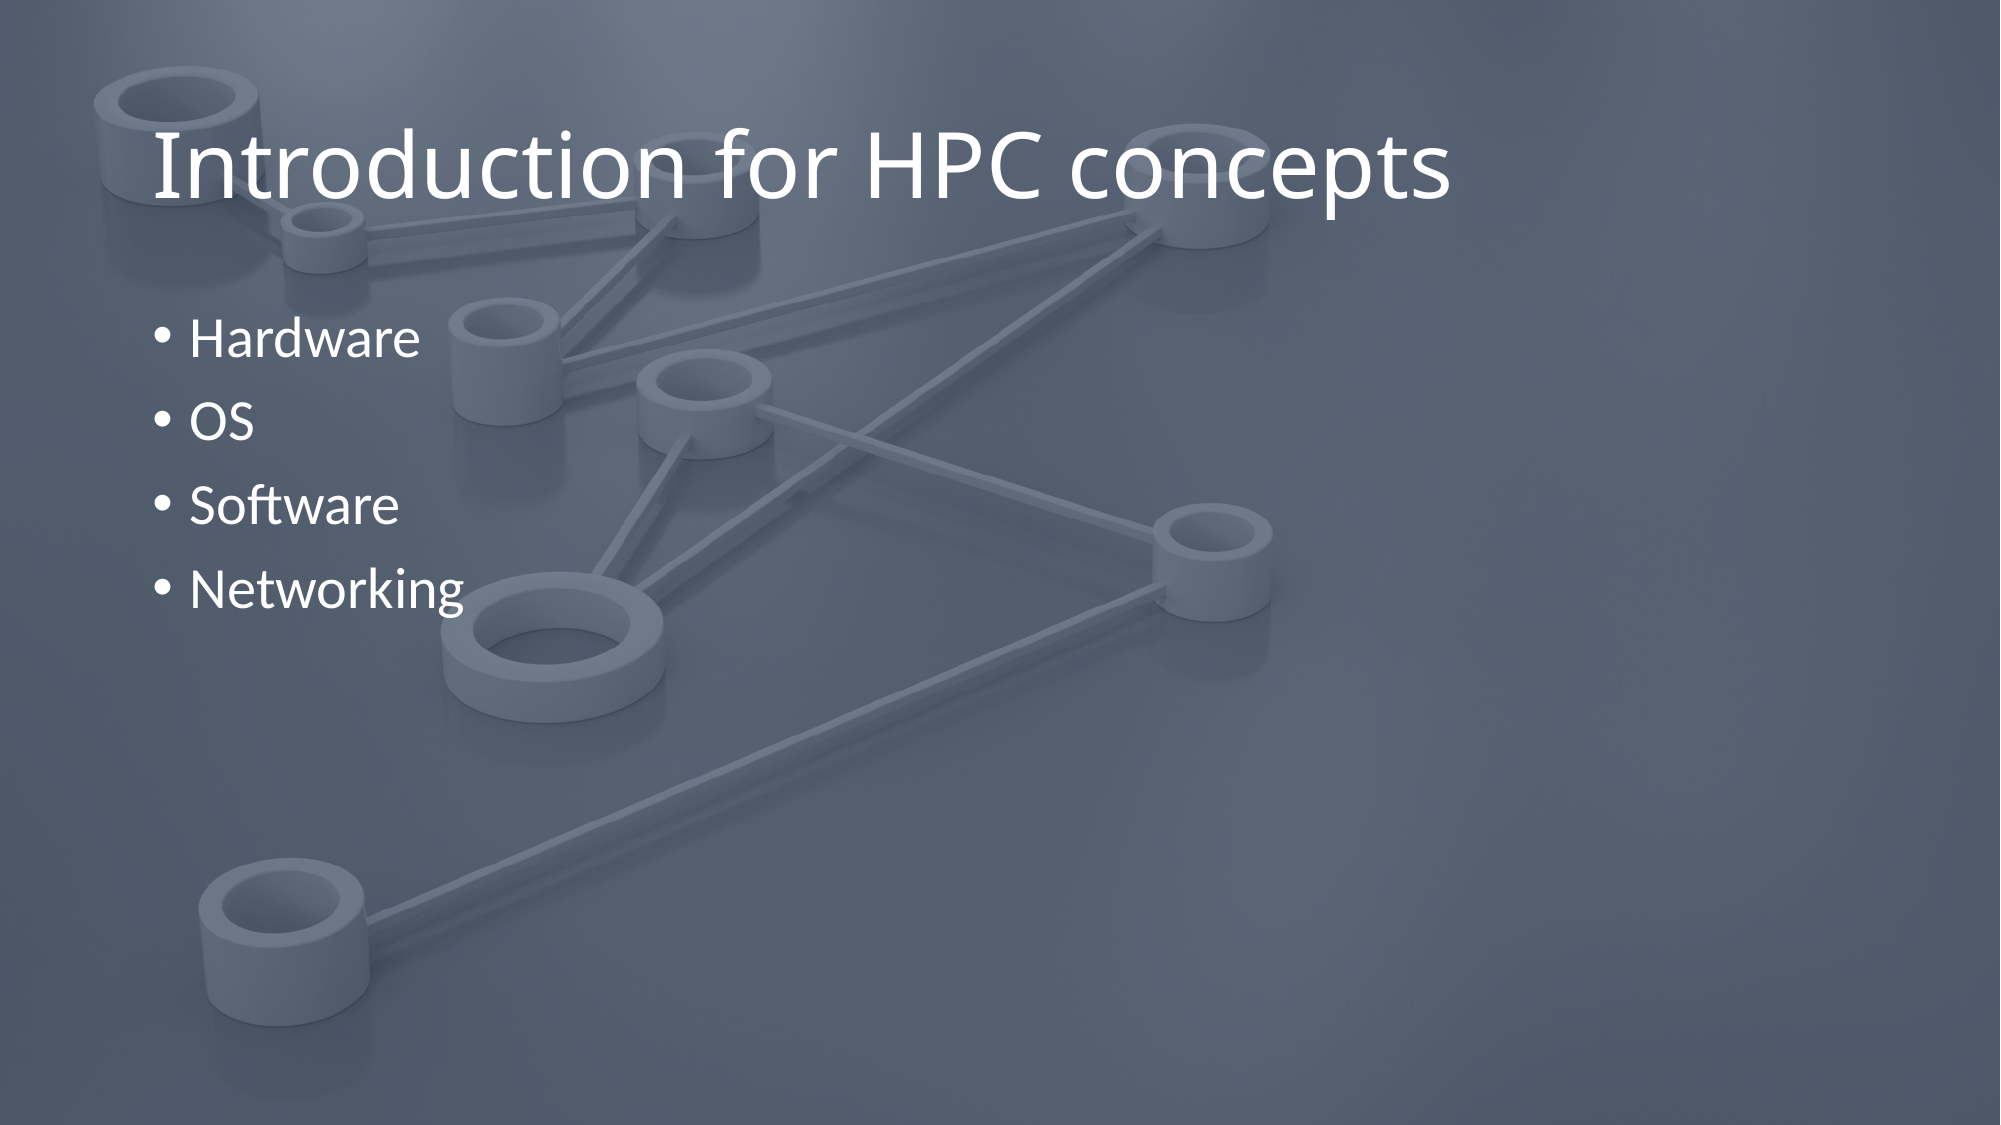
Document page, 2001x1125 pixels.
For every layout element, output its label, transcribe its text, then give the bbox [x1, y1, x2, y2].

list Hardware OS Software Networking [137, 299, 1863, 1014]
title Introduction for HPC concepts [137, 59, 1863, 278]
picture [0, 0, 2000, 1125]
